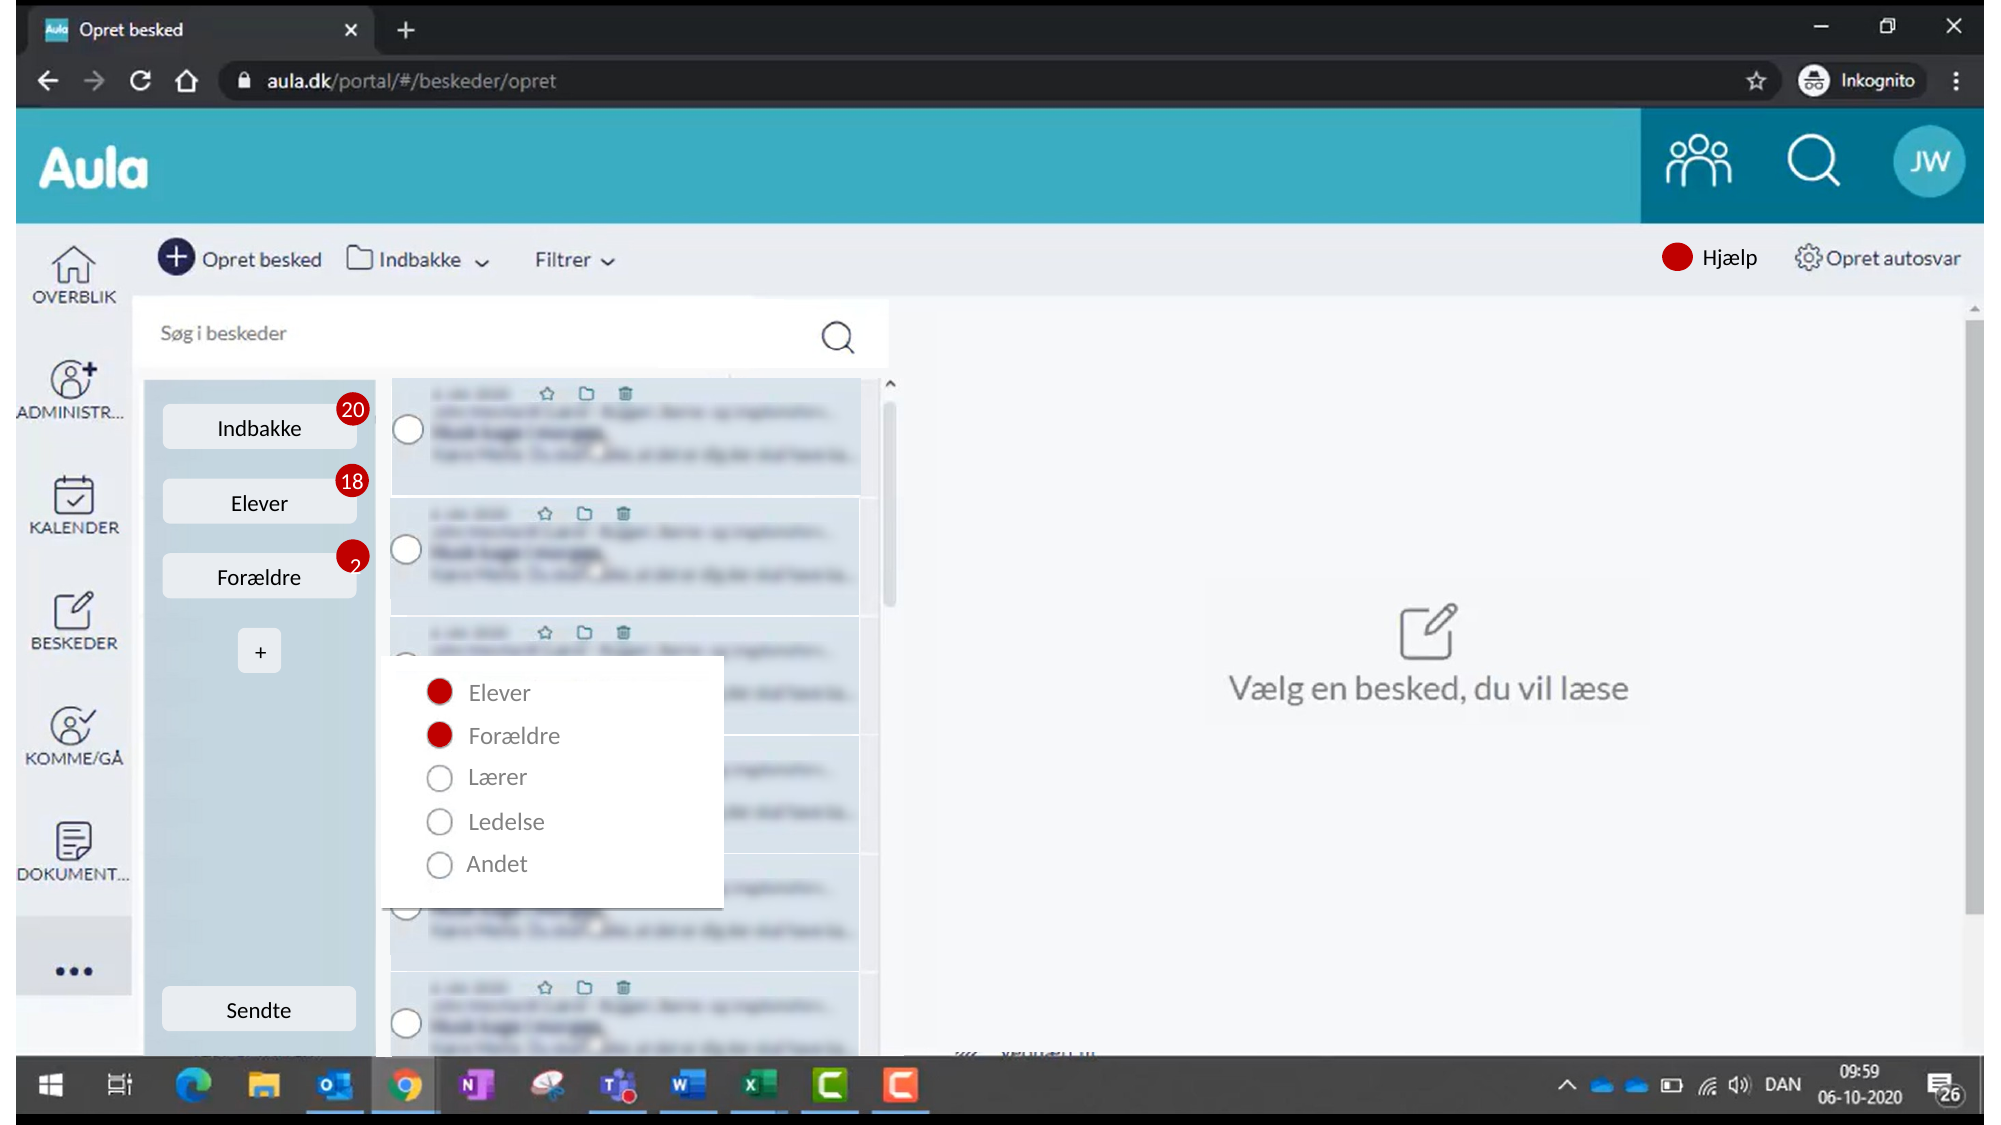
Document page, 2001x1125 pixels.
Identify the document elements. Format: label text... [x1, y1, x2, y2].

text_box Lærer [453, 752, 636, 798]
text_box Forældre [453, 715, 637, 758]
text_box Ledelse [453, 798, 637, 844]
picture [1785, 128, 1840, 186]
picture [1893, 126, 1965, 197]
text_box Indbakke [162, 403, 357, 449]
text_box Elever [453, 669, 637, 715]
text_box Andet [451, 840, 634, 886]
text_box 20 [326, 387, 392, 431]
text_box 2 [336, 539, 370, 573]
picture [1666, 131, 1732, 191]
text_box [427, 722, 452, 747]
text_box Elever [162, 478, 357, 524]
text_box + [237, 627, 282, 673]
text_box Hjælp [1687, 235, 1774, 279]
text_box [427, 678, 452, 704]
text_box 18 [325, 459, 397, 503]
picture [16, 0, 1984, 1125]
text_box Forældre [162, 553, 357, 599]
text_box Sendte [162, 986, 357, 1032]
text_box [1662, 242, 1687, 271]
